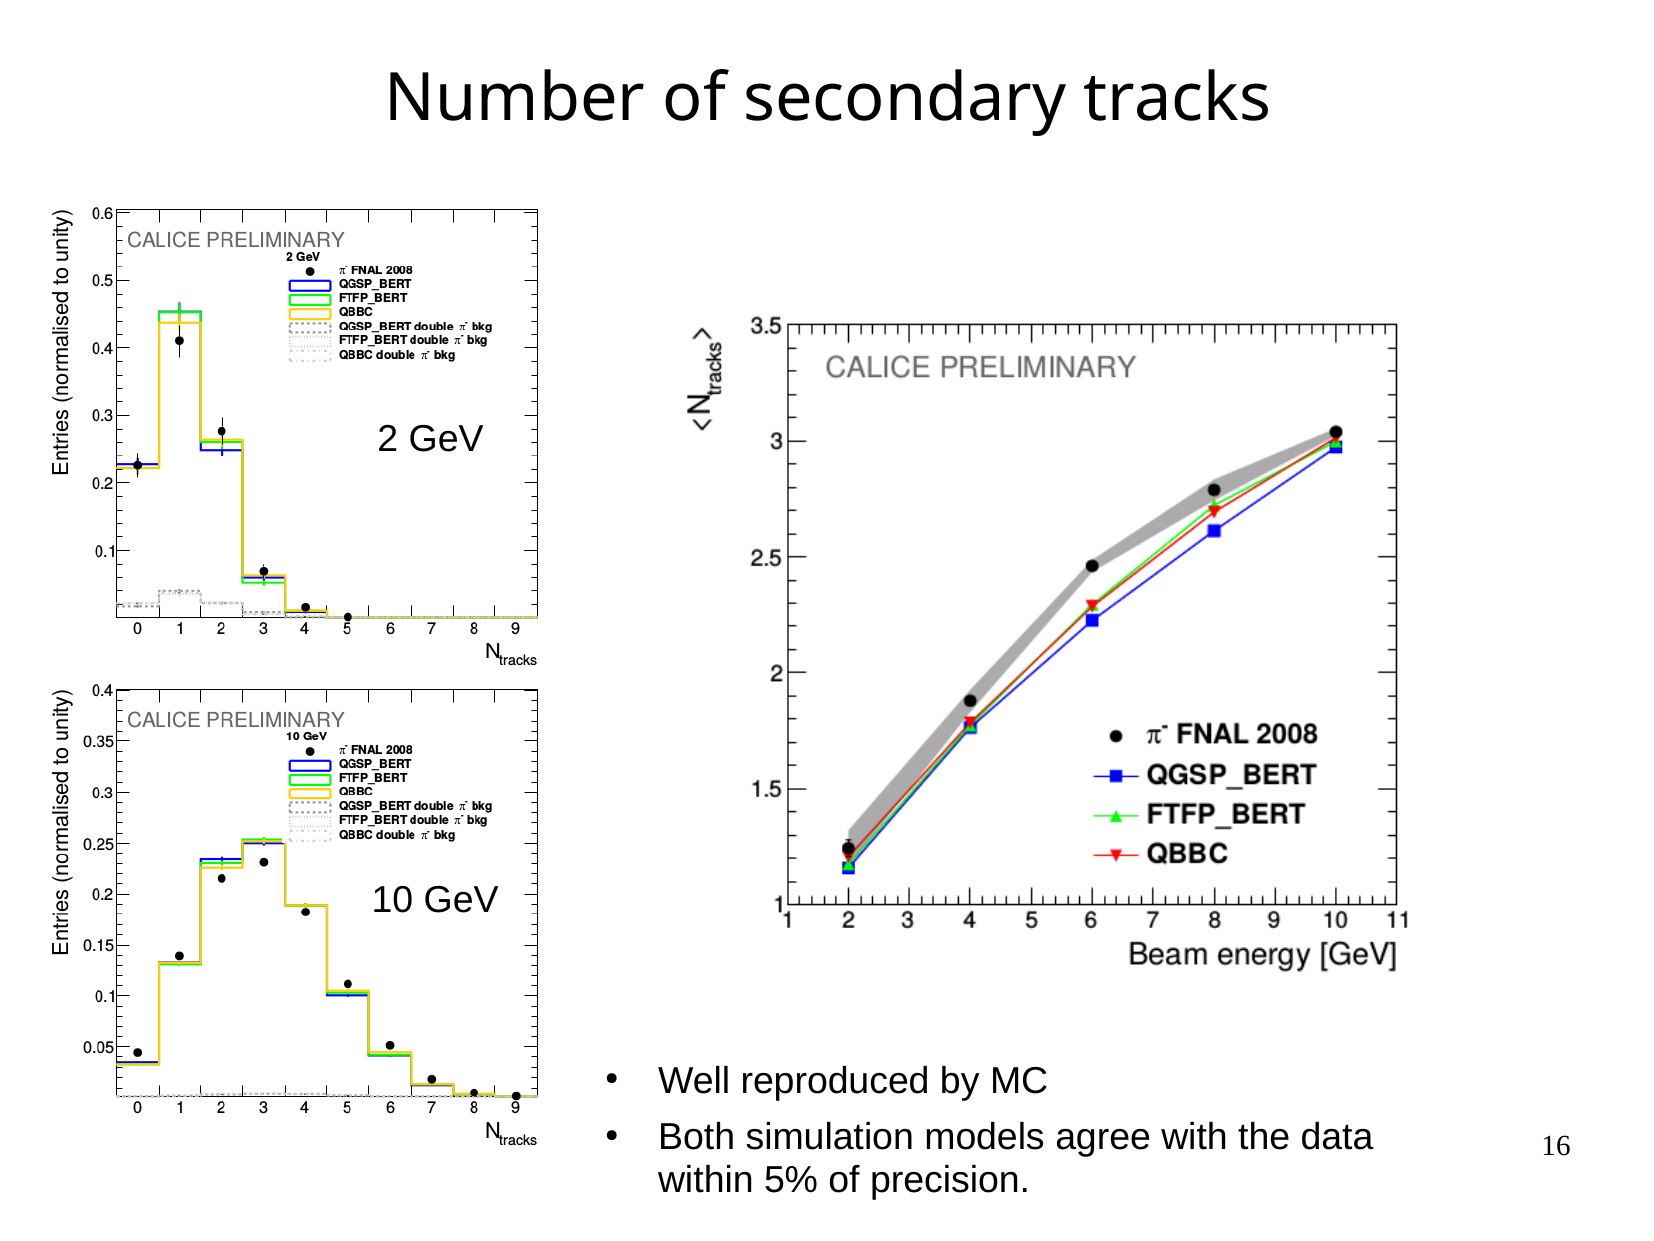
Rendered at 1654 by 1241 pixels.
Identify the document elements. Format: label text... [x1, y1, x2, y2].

text_box 2 GeV [362, 410, 499, 468]
text_box 10 GeV [356, 870, 514, 928]
picture [677, 248, 1471, 979]
title Number of secondary tracks [85, 52, 1571, 138]
list Well reproduced by MC Both simulation models agree with the data within 5% of precision. [587, 1059, 1396, 1218]
picture [48, 176, 573, 1145]
